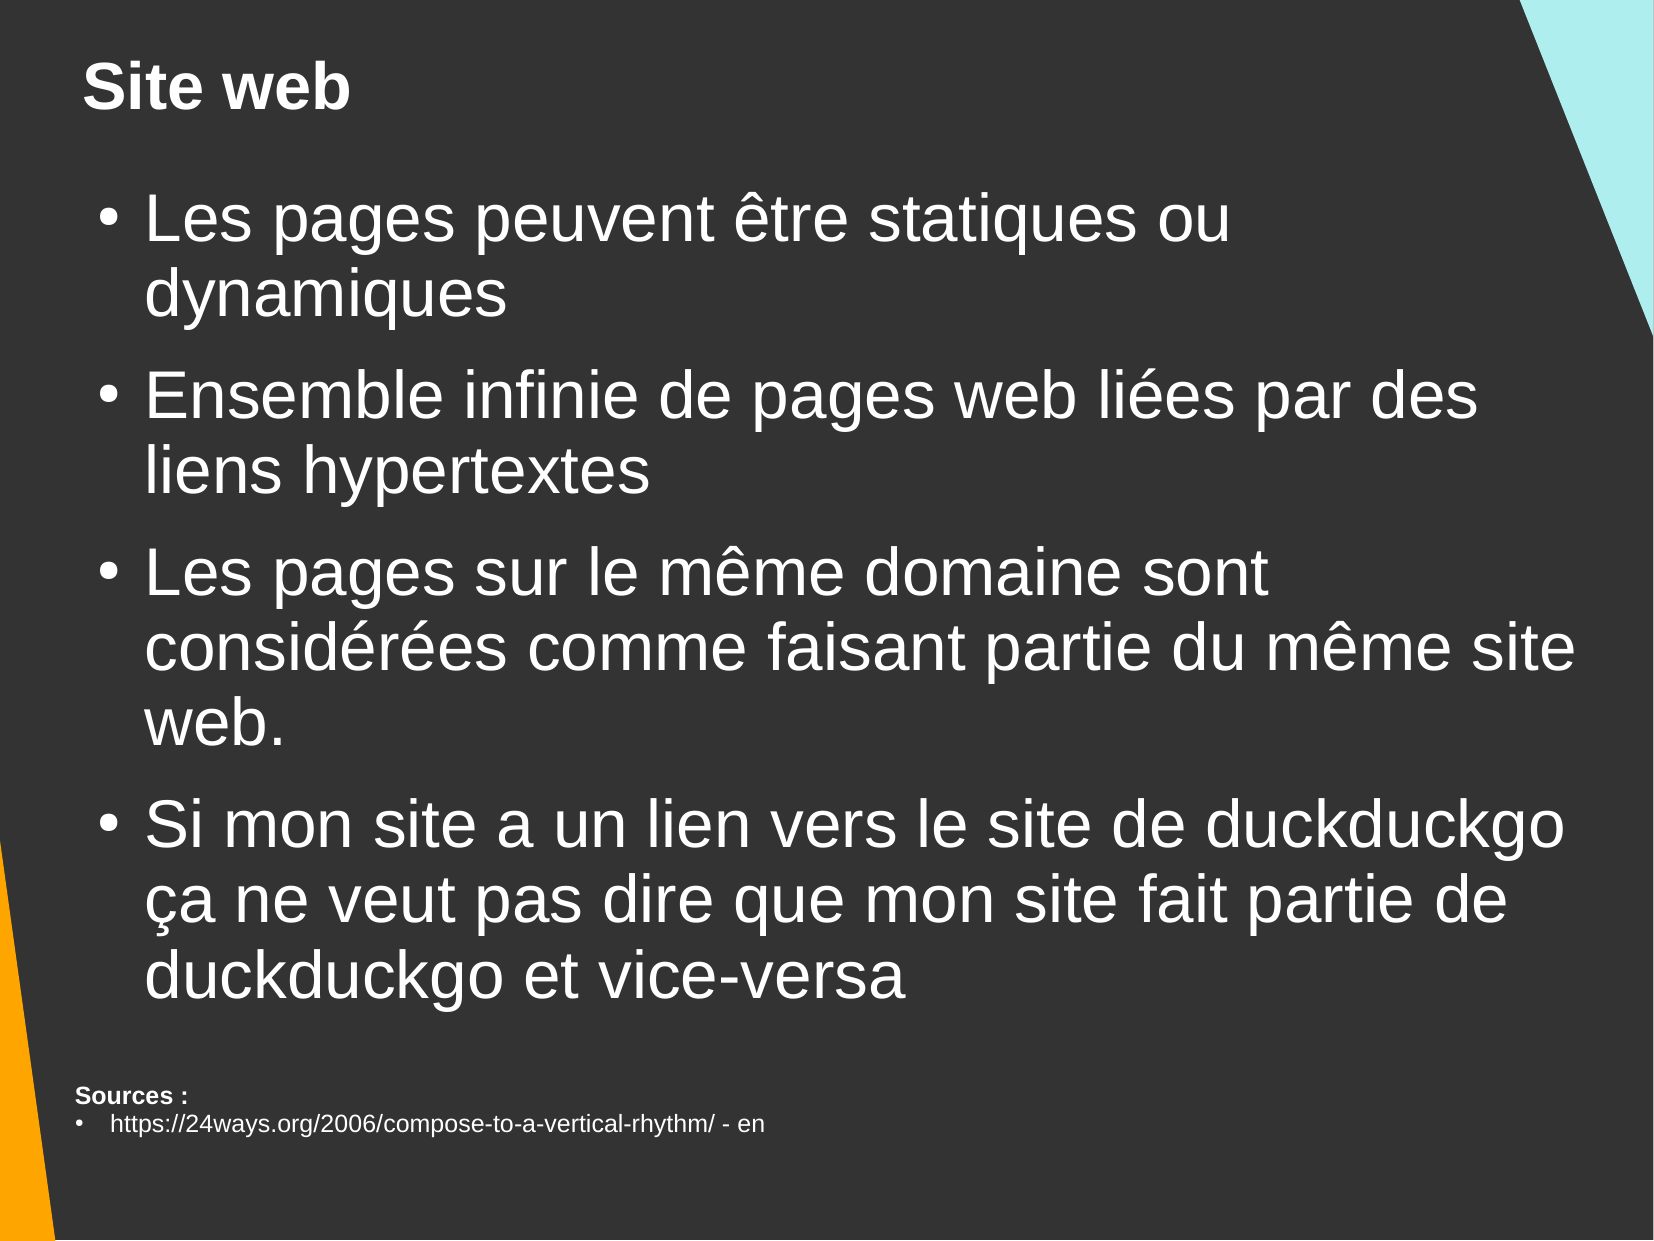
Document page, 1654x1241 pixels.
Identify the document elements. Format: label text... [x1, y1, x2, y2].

text_box Sources : https://24ways.org/2006/compose-to-a-vertical-rhythm/ - en [60, 1074, 1546, 1241]
list Les pages peuvent être statiques ou dynamiques Ensemble infinie de pages web liées par des liens hypertextes Les pages sur le même domaine sont considérées comme faisant partie du même site web. Si mon site a un lien vers le site de duckduckgo ça ne veut pas dire que mon site fait partie de duckduckgo et vice-versa [80, 180, 1605, 1016]
title Site web [82, 49, 1571, 152]
text_box [1519, 0, 1654, 339]
text_box [0, 840, 56, 1241]
